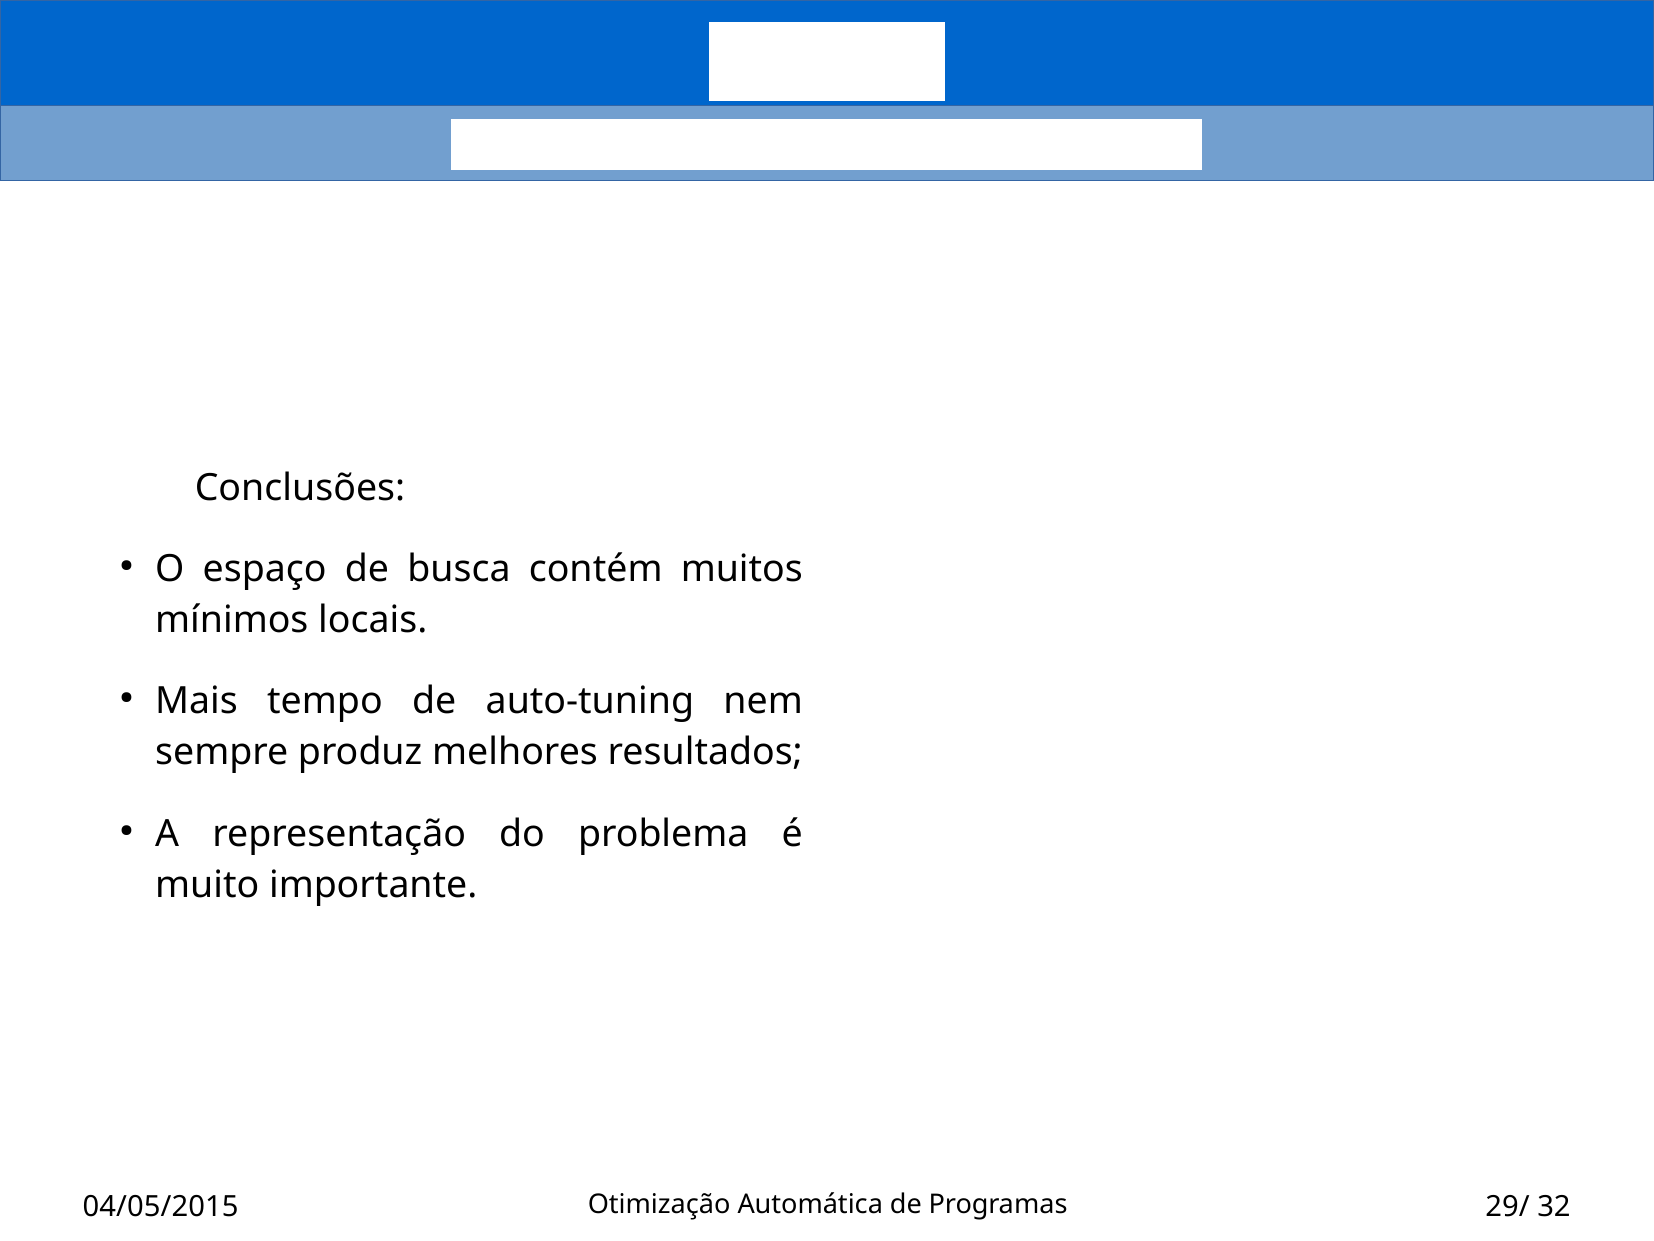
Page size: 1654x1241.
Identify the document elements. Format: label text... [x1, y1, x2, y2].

text_box Conclusões: O espaço de busca contém muitos mínimos locais. Mais tempo de auto-tuning nem sempre produz melhores resultados; A representação do problema é muito importante. [105, 401, 826, 839]
title Exemplo [82, 0, 1571, 166]
text_box Conjuntos de Instâncias de SAT: Conclusão [1, 18, 1652, 271]
